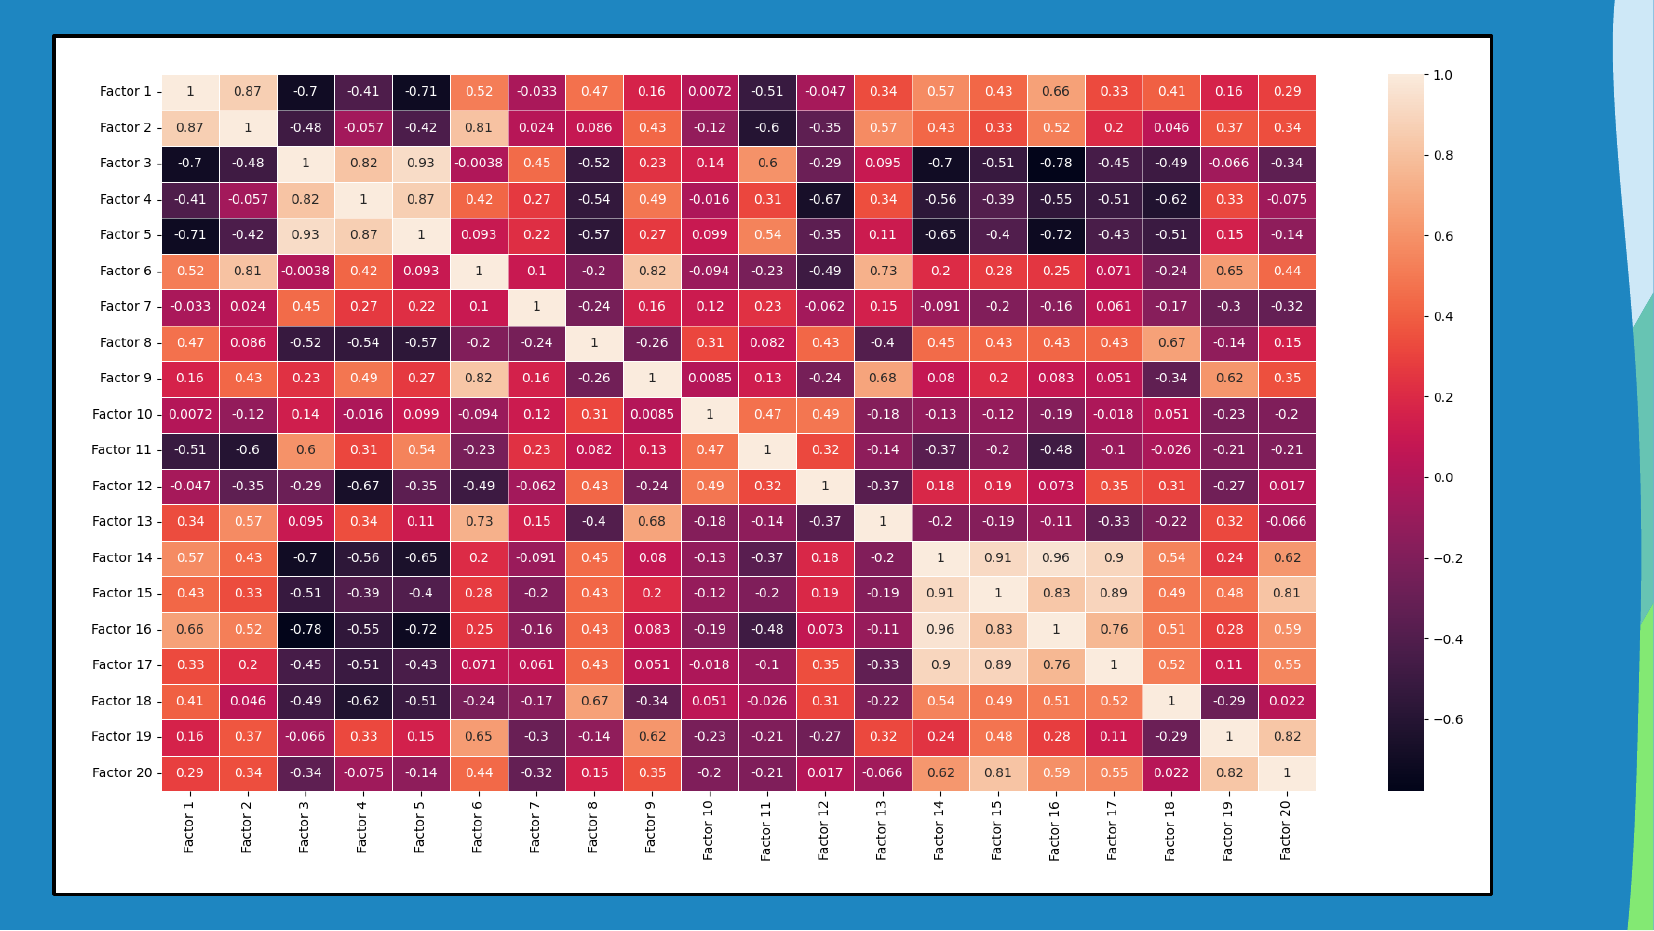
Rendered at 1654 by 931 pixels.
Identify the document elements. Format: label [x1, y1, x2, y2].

picture [55, 37, 1491, 893]
